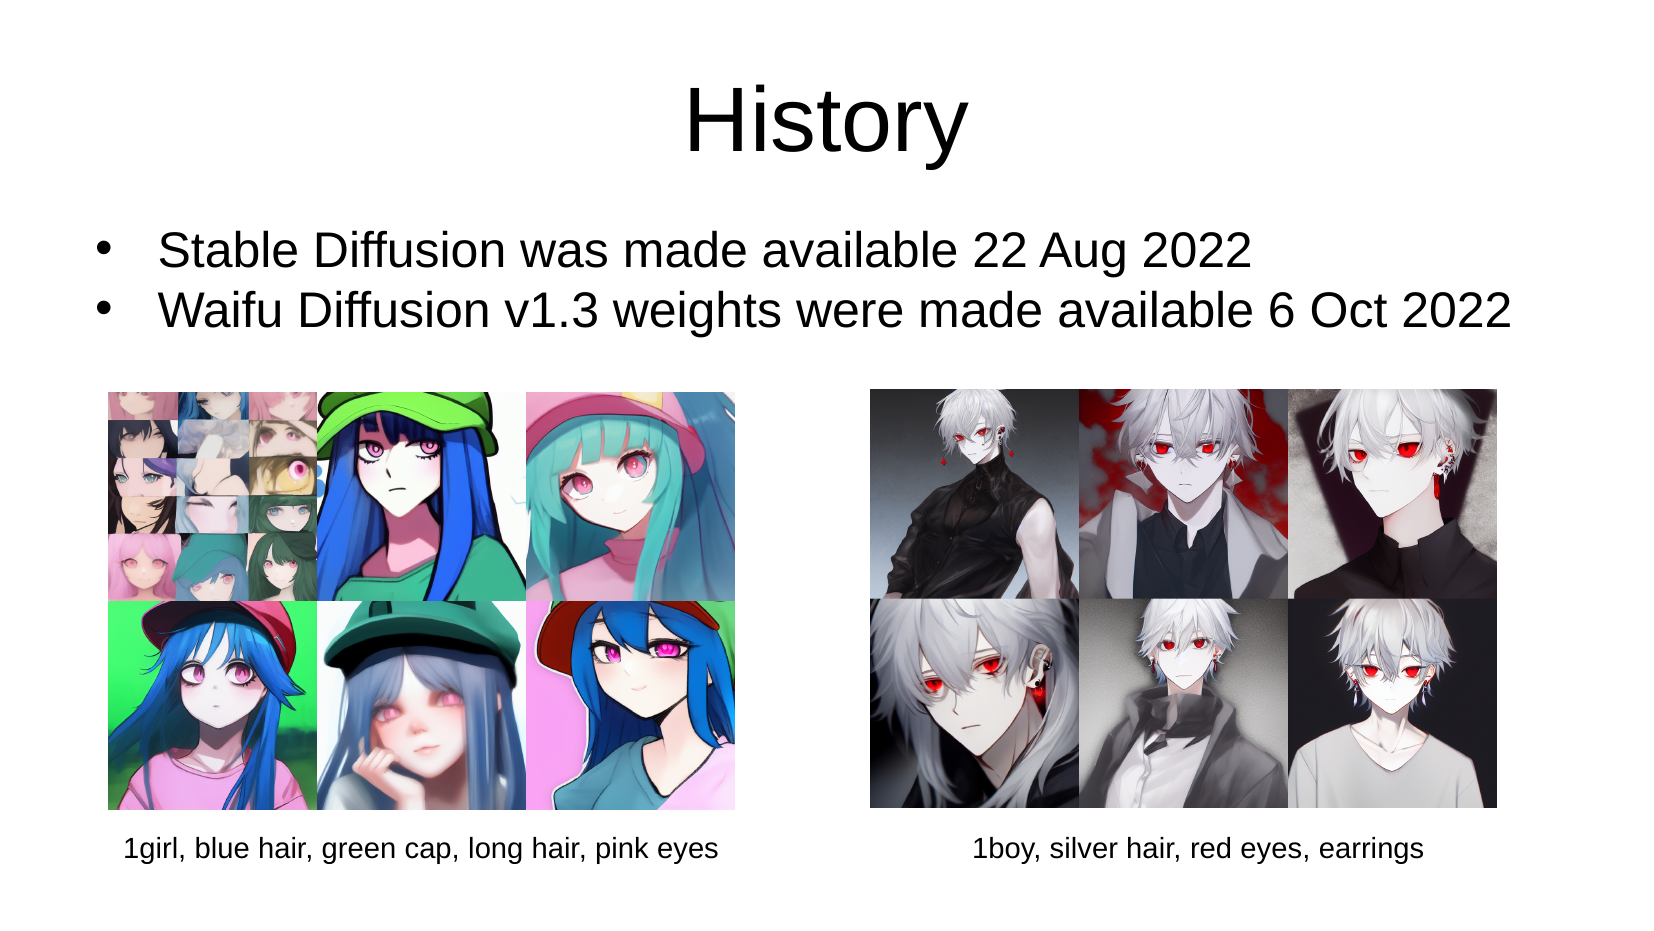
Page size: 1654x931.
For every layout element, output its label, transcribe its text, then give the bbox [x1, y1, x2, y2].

text_box 1girl, blue hair, green cap, long hair, pink eyes [108, 822, 735, 870]
picture [108, 392, 735, 810]
picture [870, 389, 1497, 808]
list Stable Diffusion was made available 22 Aug 2022 Waifu Diffusion v1.3 weights were made available 6 Oct 2022 [82, 217, 1571, 758]
text_box 1boy, silver hair, red eyes, earrings [957, 822, 1440, 870]
title History [82, 37, 1571, 193]
